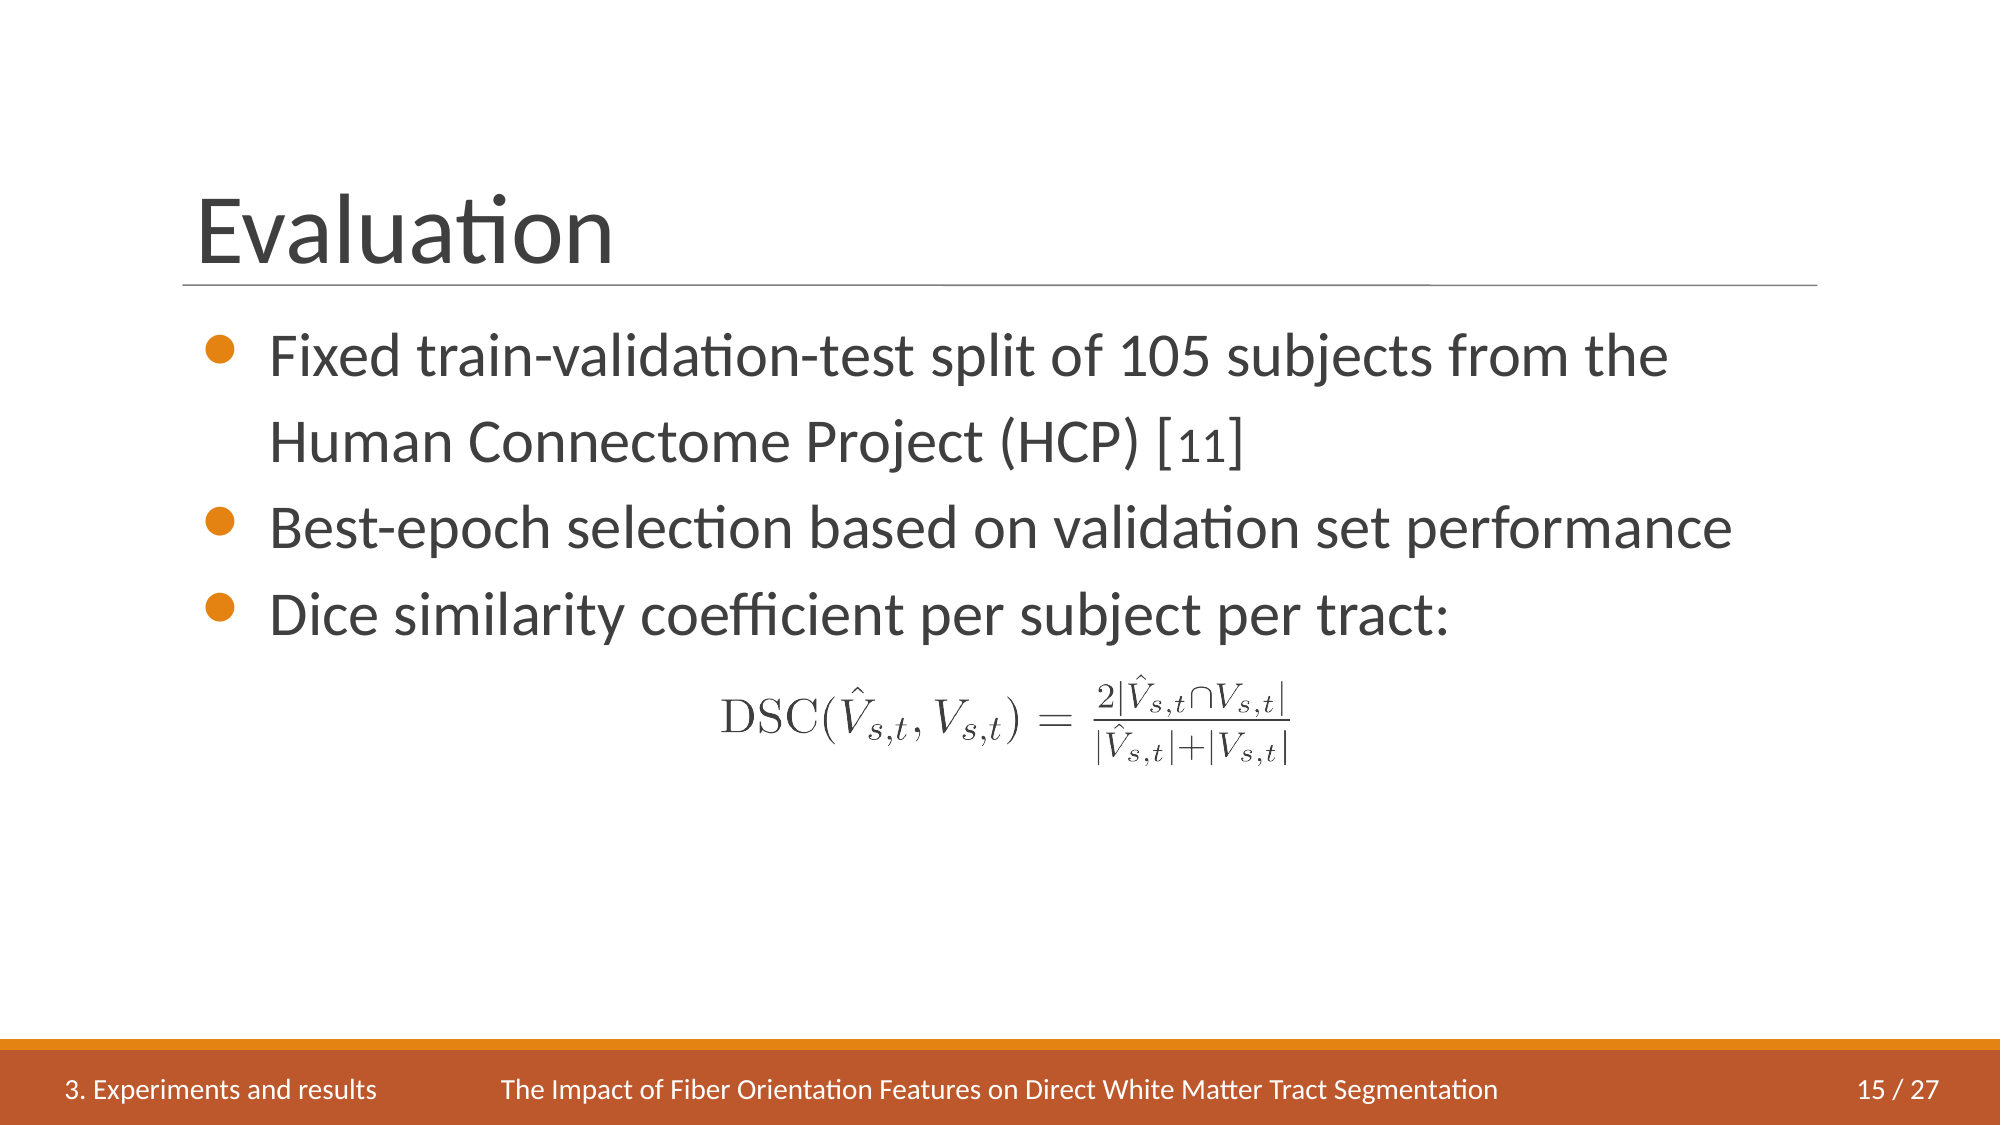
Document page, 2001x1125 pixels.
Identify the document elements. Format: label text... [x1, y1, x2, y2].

picture [721, 674, 1290, 766]
slide_number The Impact of Fiber Orientation Features on Direct White Matter Tract Segmentation [392, 753, 1608, 1125]
slide_number 1 / 27 [1741, 753, 1962, 1125]
title Evaluation [180, 114, 1830, 302]
list Fixed train-validation-test split of 105 subjects from the Human Connectome Project (HCP) [11] Best-epoch selection based on validation set performance Dice similarity coefficient per subject per tract: [180, 302, 1831, 941]
slide_number 3. Experiments and results [49, 753, 392, 1125]
